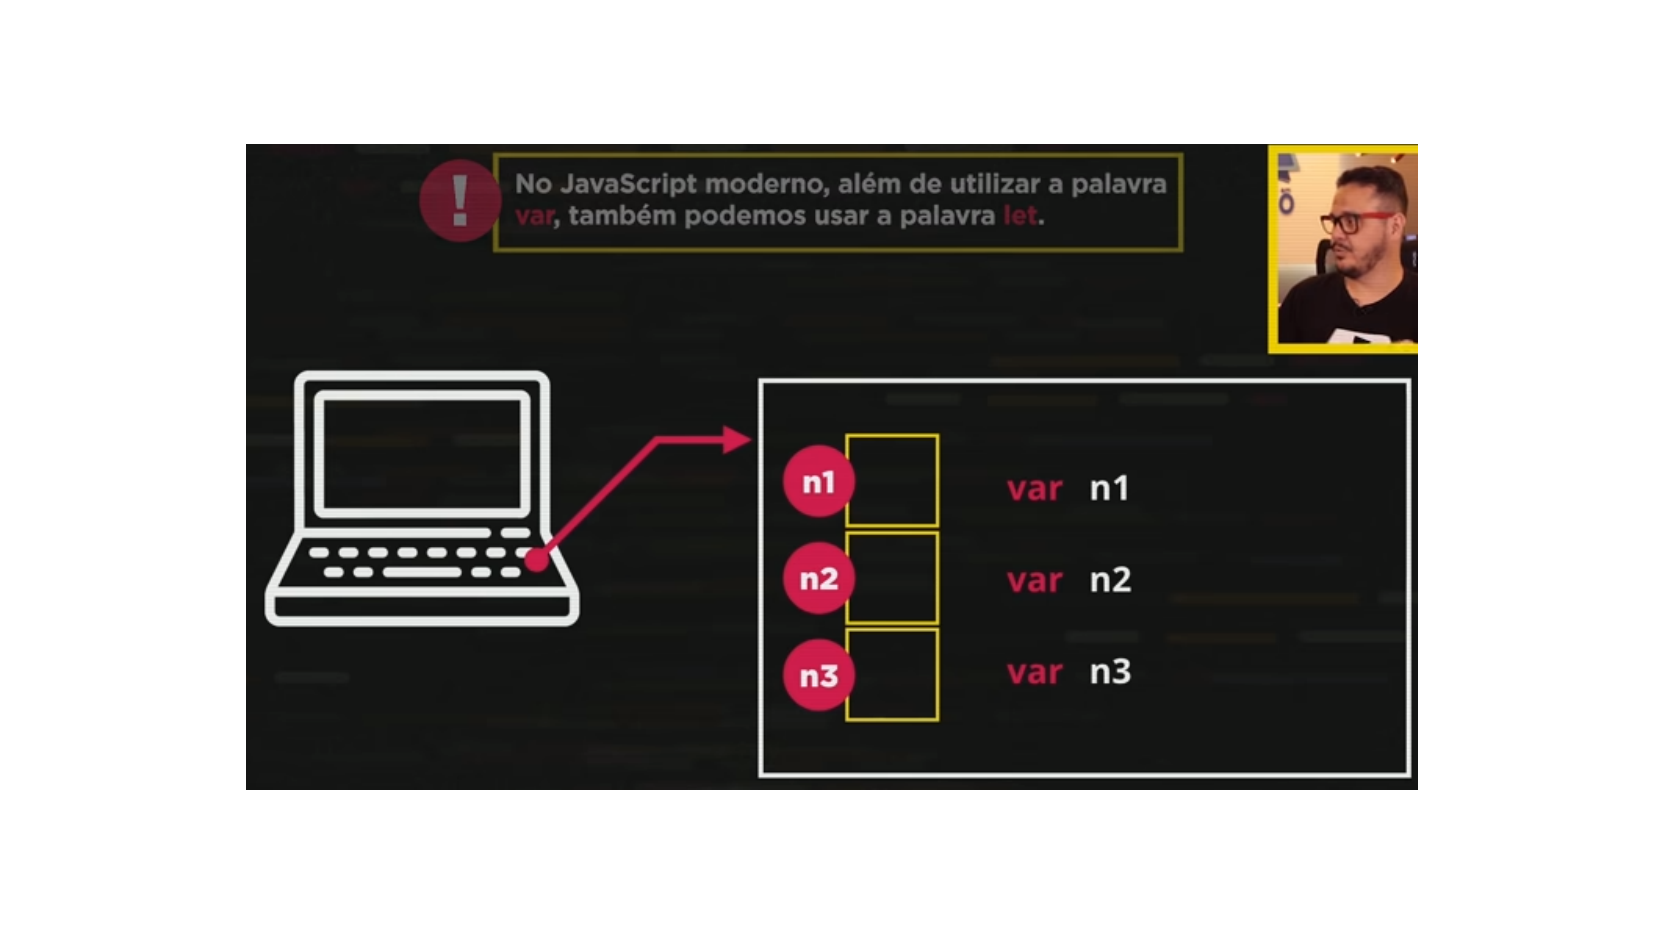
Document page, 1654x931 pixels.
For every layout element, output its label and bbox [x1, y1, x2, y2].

picture [246, 144, 1418, 790]
